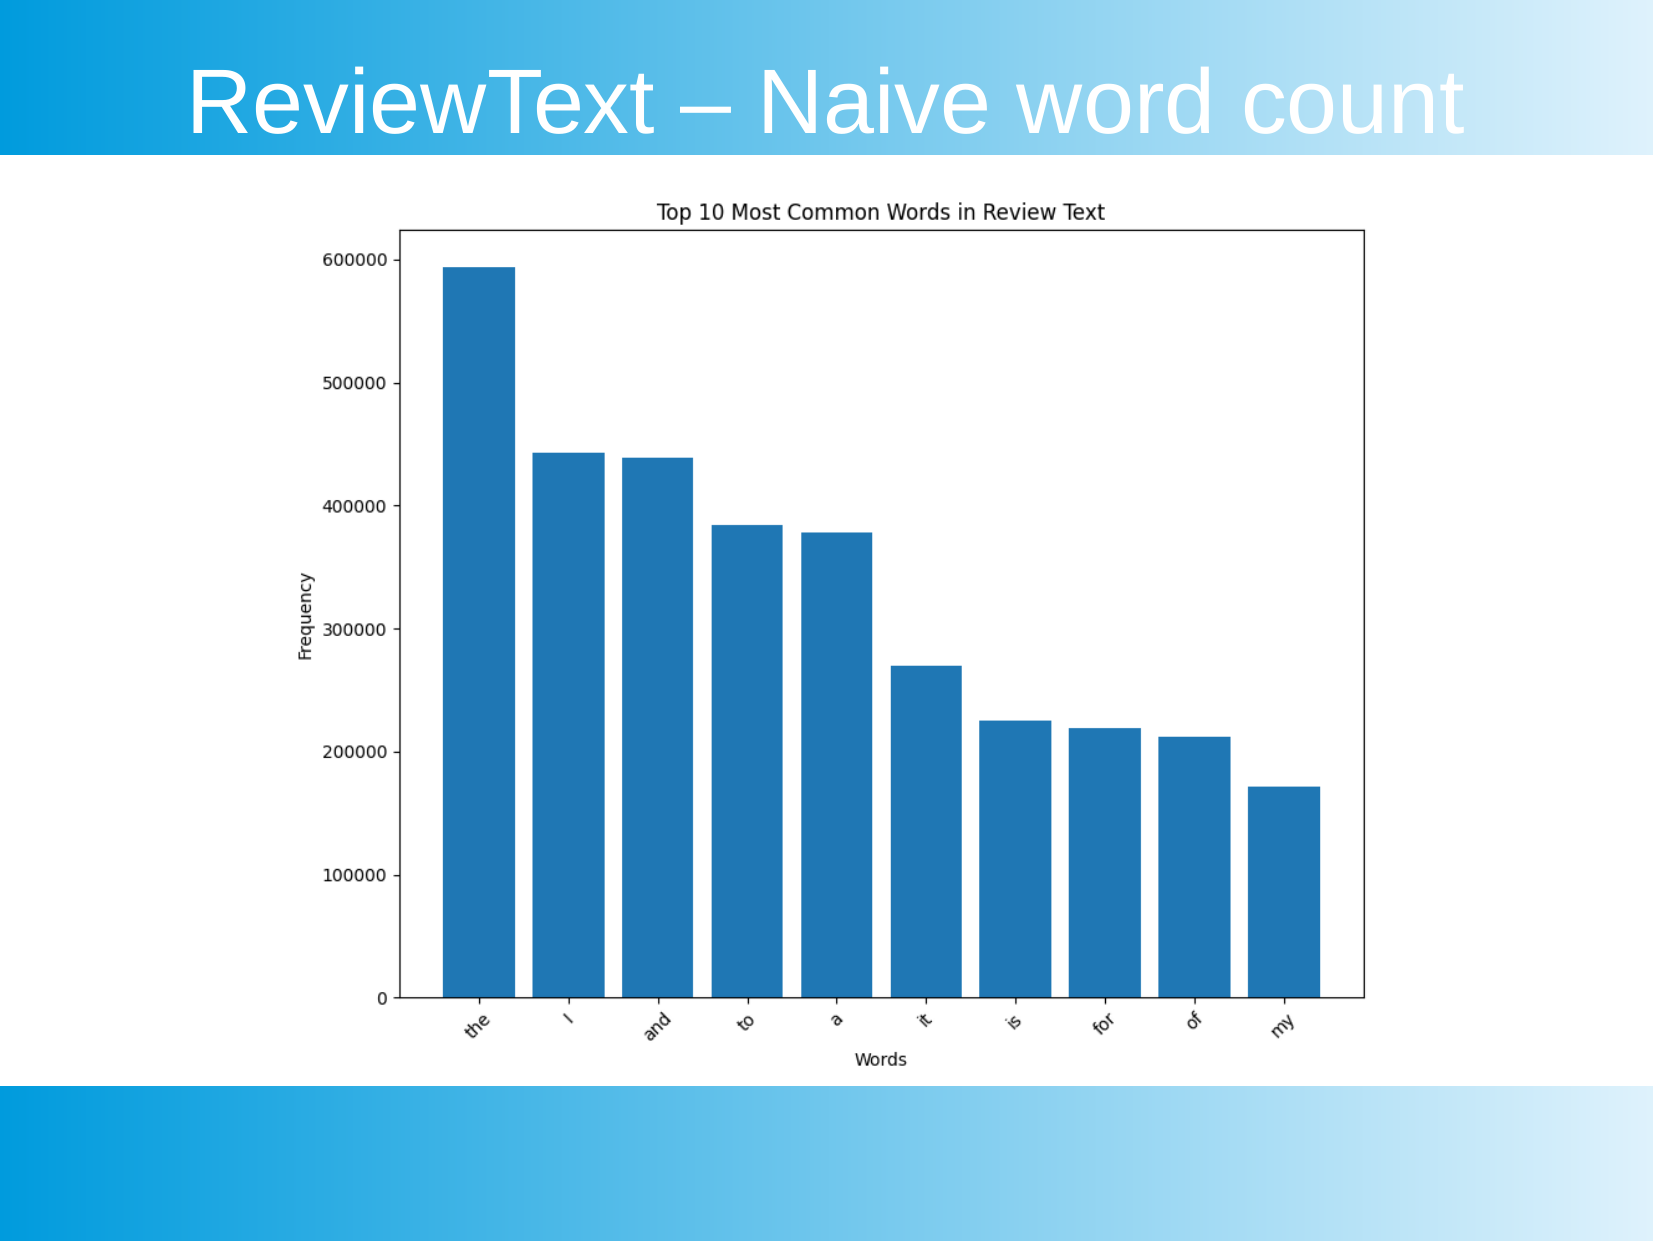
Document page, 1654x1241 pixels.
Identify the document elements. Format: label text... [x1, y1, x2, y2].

title ReviewText – Naive word count [82, 49, 1571, 155]
picture [285, 190, 1375, 1082]
